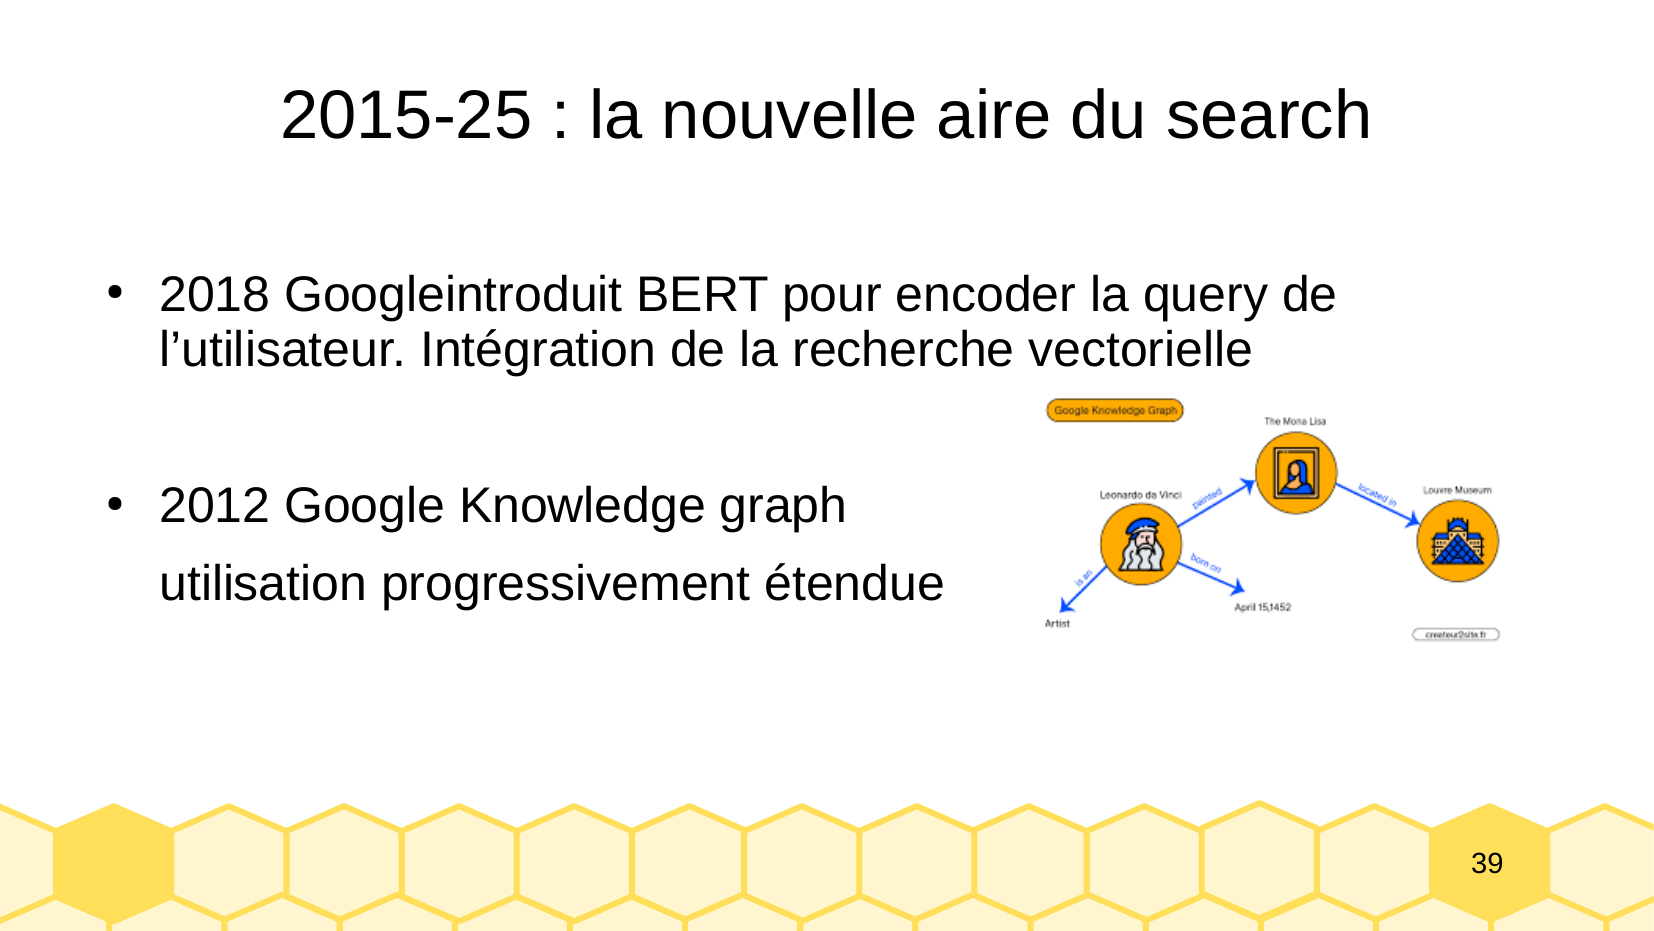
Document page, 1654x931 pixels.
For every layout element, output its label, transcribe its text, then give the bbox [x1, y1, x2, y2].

list 2018 Googleintroduit BERT pour encoder la query de l’utilisateur. Intégration de la recherche vectorielle 2012 Google Knowledge graph utilisation progressivement étendue [88, 265, 1577, 806]
title 2015-25 : la nouvelle aire du search [82, 37, 1571, 193]
picture [1038, 383, 1506, 647]
